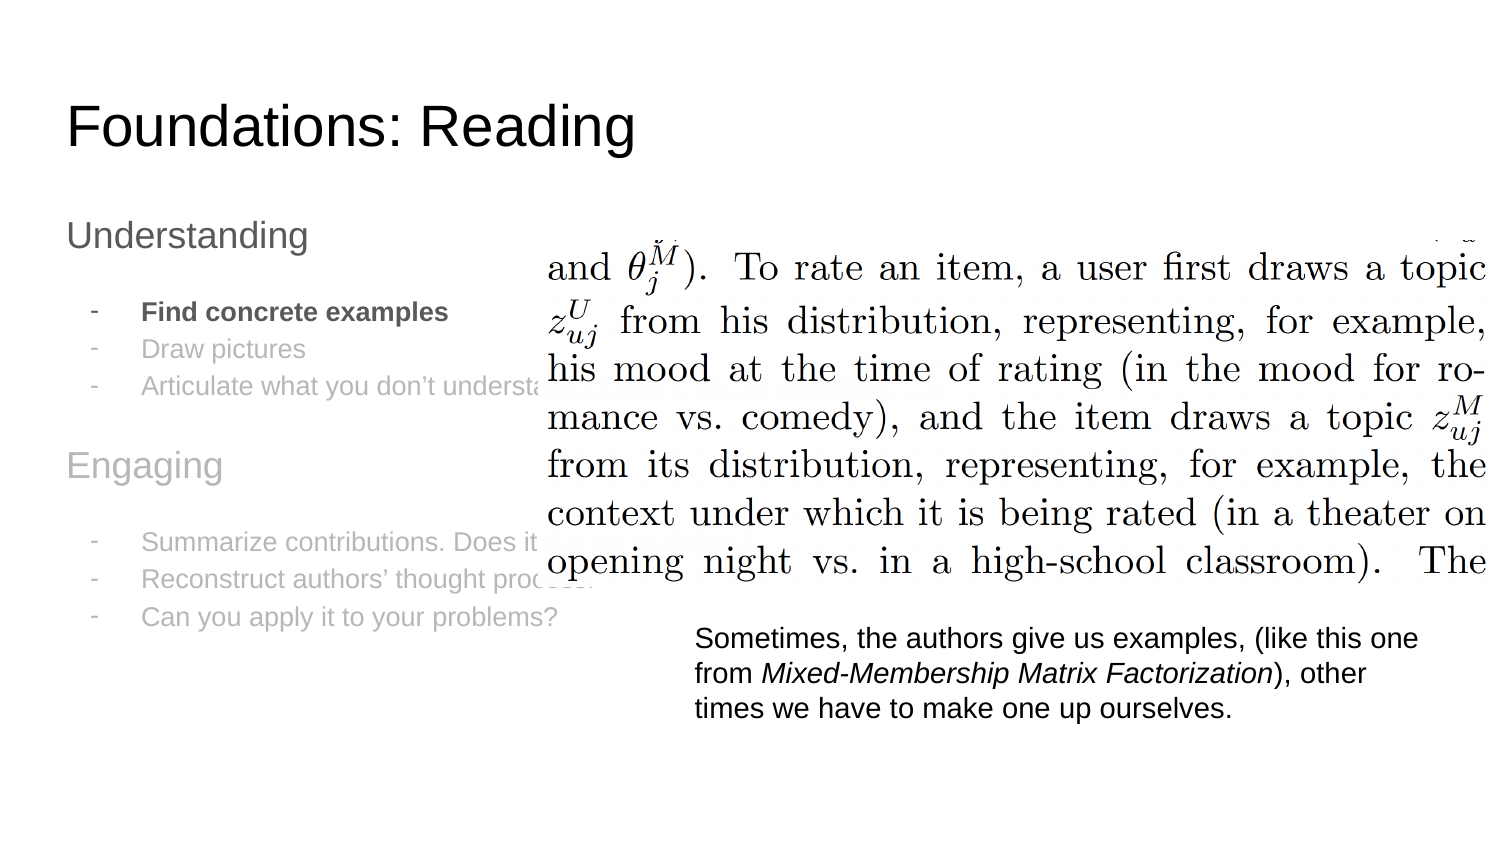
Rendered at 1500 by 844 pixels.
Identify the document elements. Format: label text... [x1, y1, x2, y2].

title Foundations: Reading [51, 72, 1449, 167]
list Understanding Find concrete examples Draw pictures Articulate what you don’t understand (a definition, an argument, ...) Engaging Summarize contributions. Does it live up to claims? Reconstruct authors’ thought process. Can you apply it to your problems? [51, 189, 1025, 750]
picture [538, 240, 1491, 587]
text_box Sometimes, the authors give us examples, (like this one from Mixed-Membership Matrix Factorization), other times we have to make one up ourselves. [679, 604, 1459, 717]
